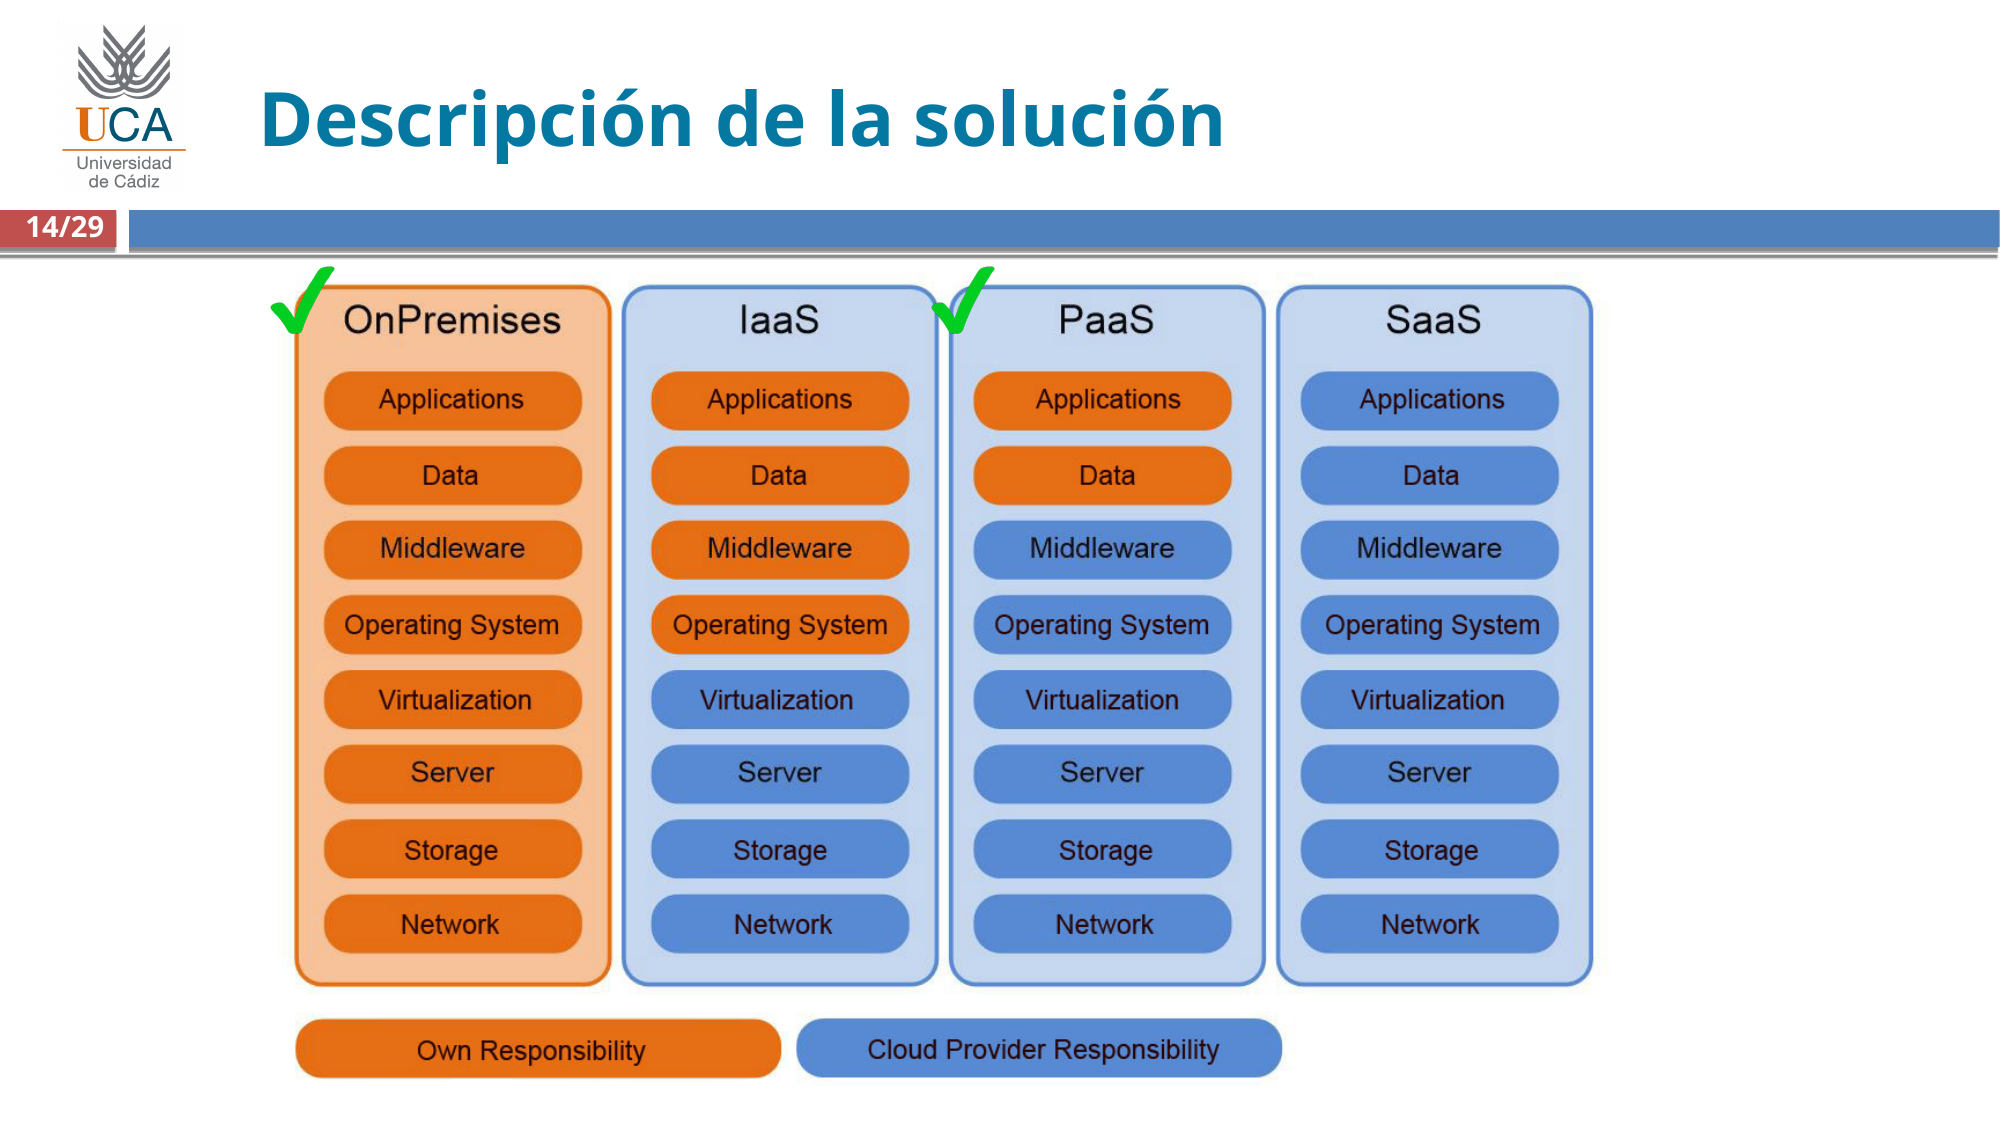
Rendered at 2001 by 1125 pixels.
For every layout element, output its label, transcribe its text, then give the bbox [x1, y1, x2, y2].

text_box Descripción de la solución [243, 44, 1752, 188]
picture [58, 22, 190, 191]
text_box <número>/29 [0, 196, 130, 260]
picture [259, 258, 1613, 1125]
